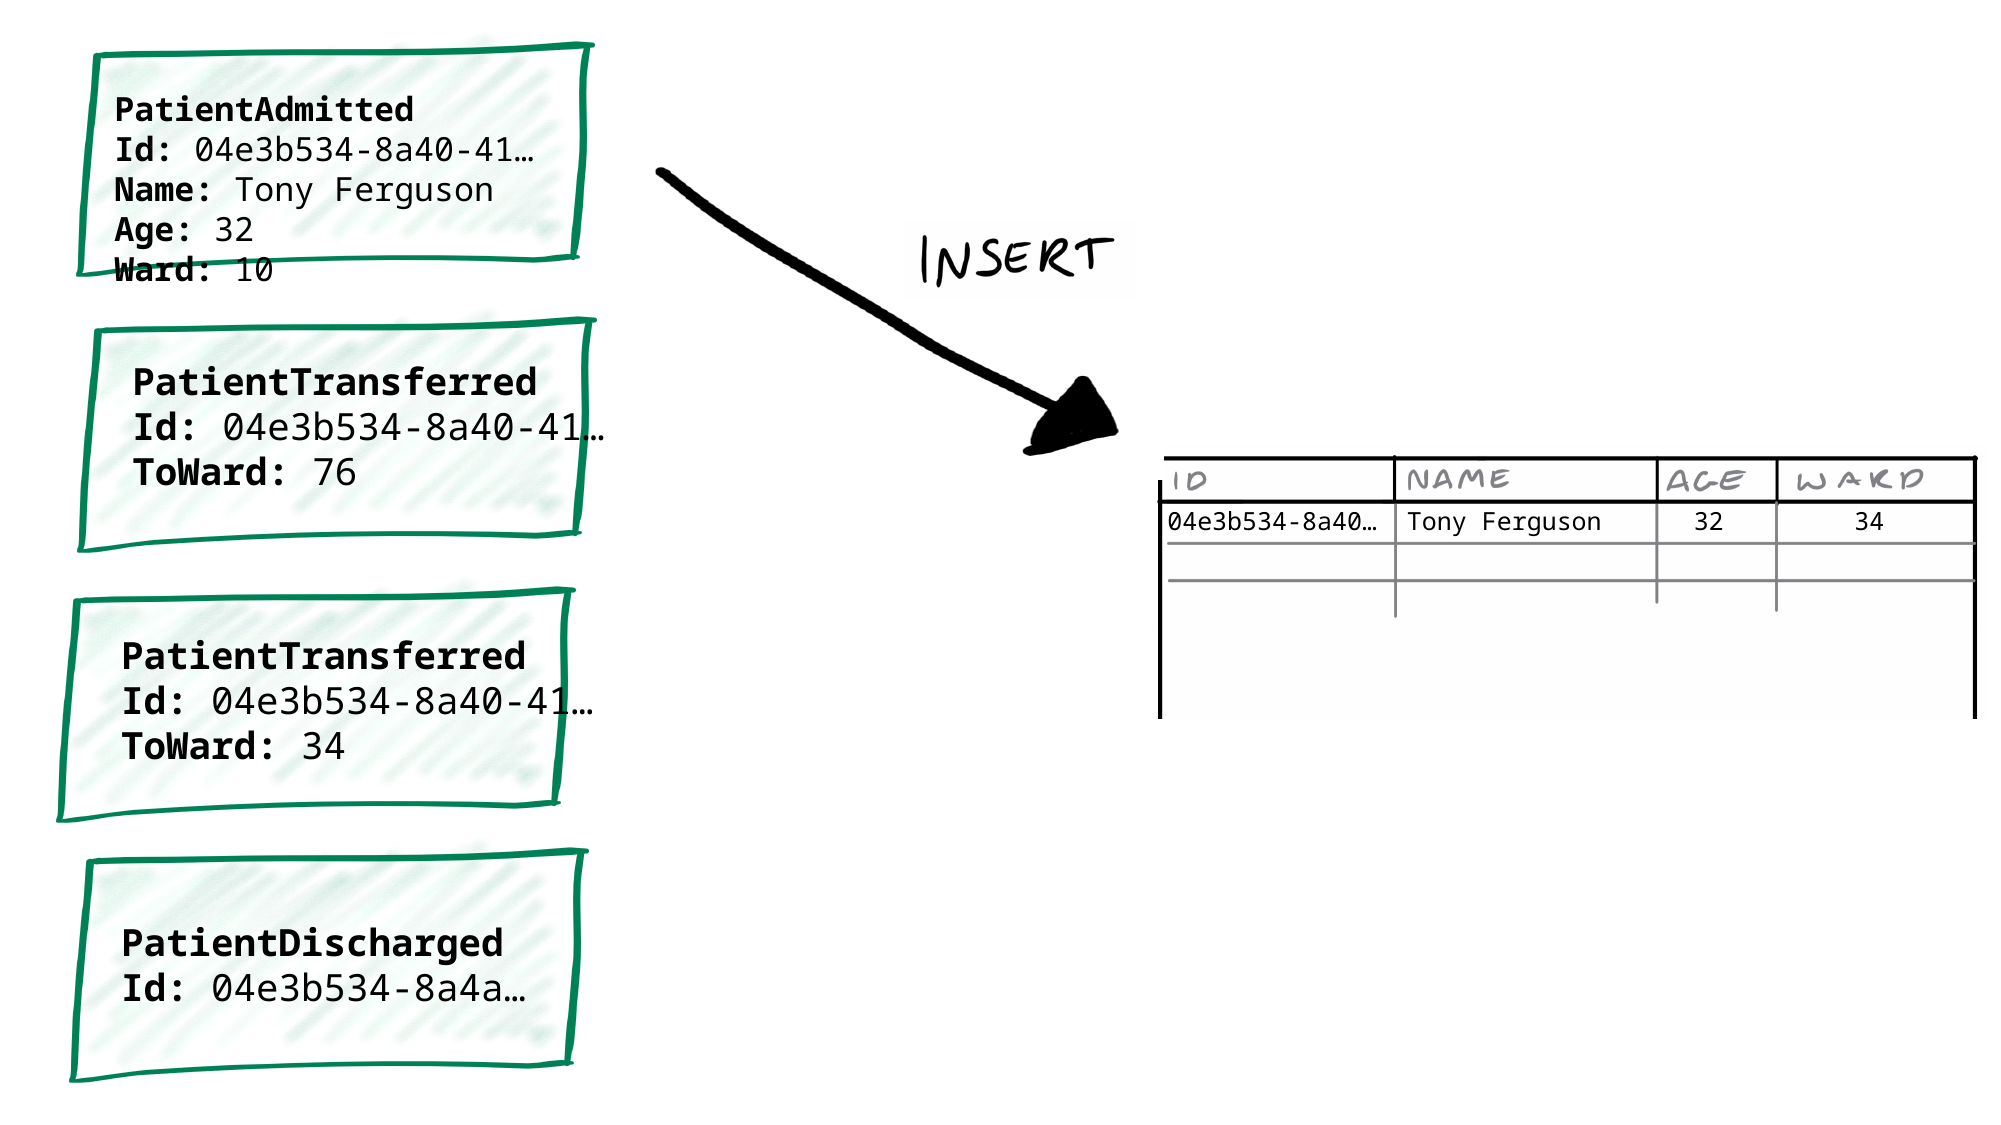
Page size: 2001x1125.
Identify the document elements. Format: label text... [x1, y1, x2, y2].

text_box 04e3b534-8a40… [1152, 498, 1392, 543]
text_box PatientAdmitted Id: 04e3b534-8a40-41… Name: Tony Ferguson Age: 32 Ward: 10 [99, 81, 670, 229]
text_box PatientDischarged Id: 04e3b534-8a4a… [106, 890, 592, 1038]
text_box PatientTransferred Id: 04e3b534-8a40-41… ToWard: 76 [117, 350, 726, 498]
text_box 32 [1678, 497, 1751, 544]
picture [140, 229, 148, 237]
text_box Tony Ferguson [1392, 498, 1617, 543]
text_box 34 [1839, 498, 1899, 543]
picture [32, 569, 619, 1091]
picture [53, 148, 1987, 719]
text_box PatientTransferred Id: 04e3b534-8a40-41… ToWard: 34 [106, 624, 715, 772]
picture [52, 24, 625, 285]
